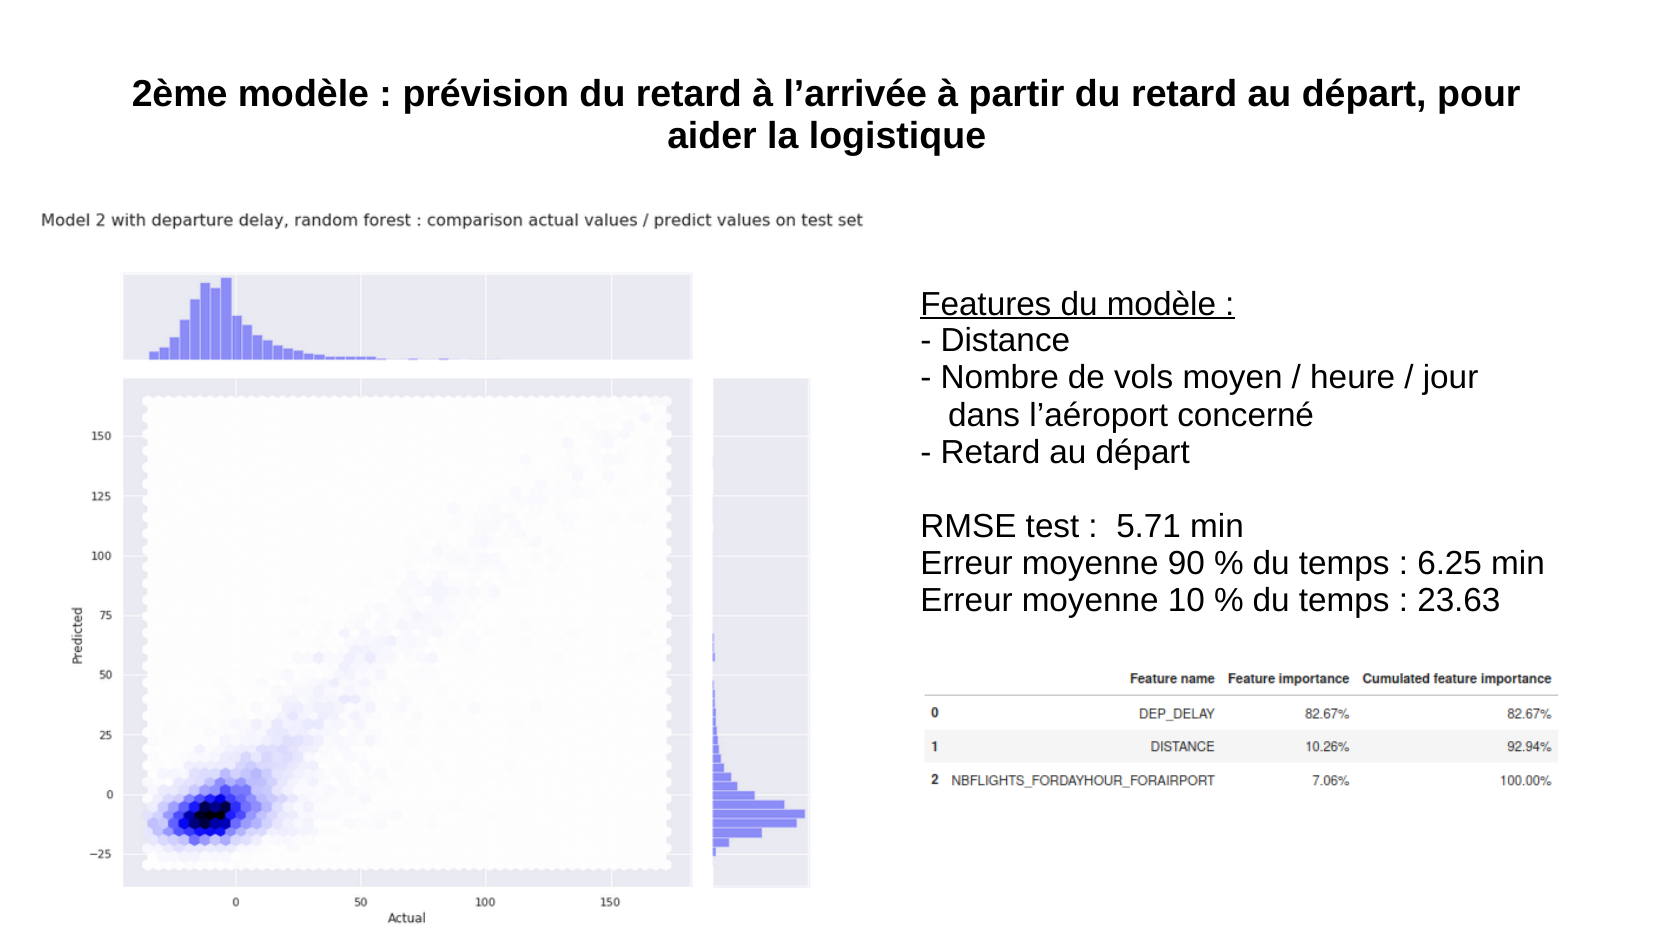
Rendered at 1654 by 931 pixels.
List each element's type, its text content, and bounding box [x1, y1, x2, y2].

picture [35, 204, 875, 931]
picture [921, 667, 1582, 798]
text_box Features du modèle : - Distance - Nombre de vols moyen / heure / jour dans l’aéroport concerné - Retard au départ RMSE test : 5.71 min Erreur moyenne 90 % du temps : 6.25 min Erreur moyenne 10 % du temps : 23.63 [905, 277, 1583, 663]
title 2ème modèle : prévision du retard à l’arrivée à partir du retard au départ, pour aider la logistique [82, 37, 1571, 193]
